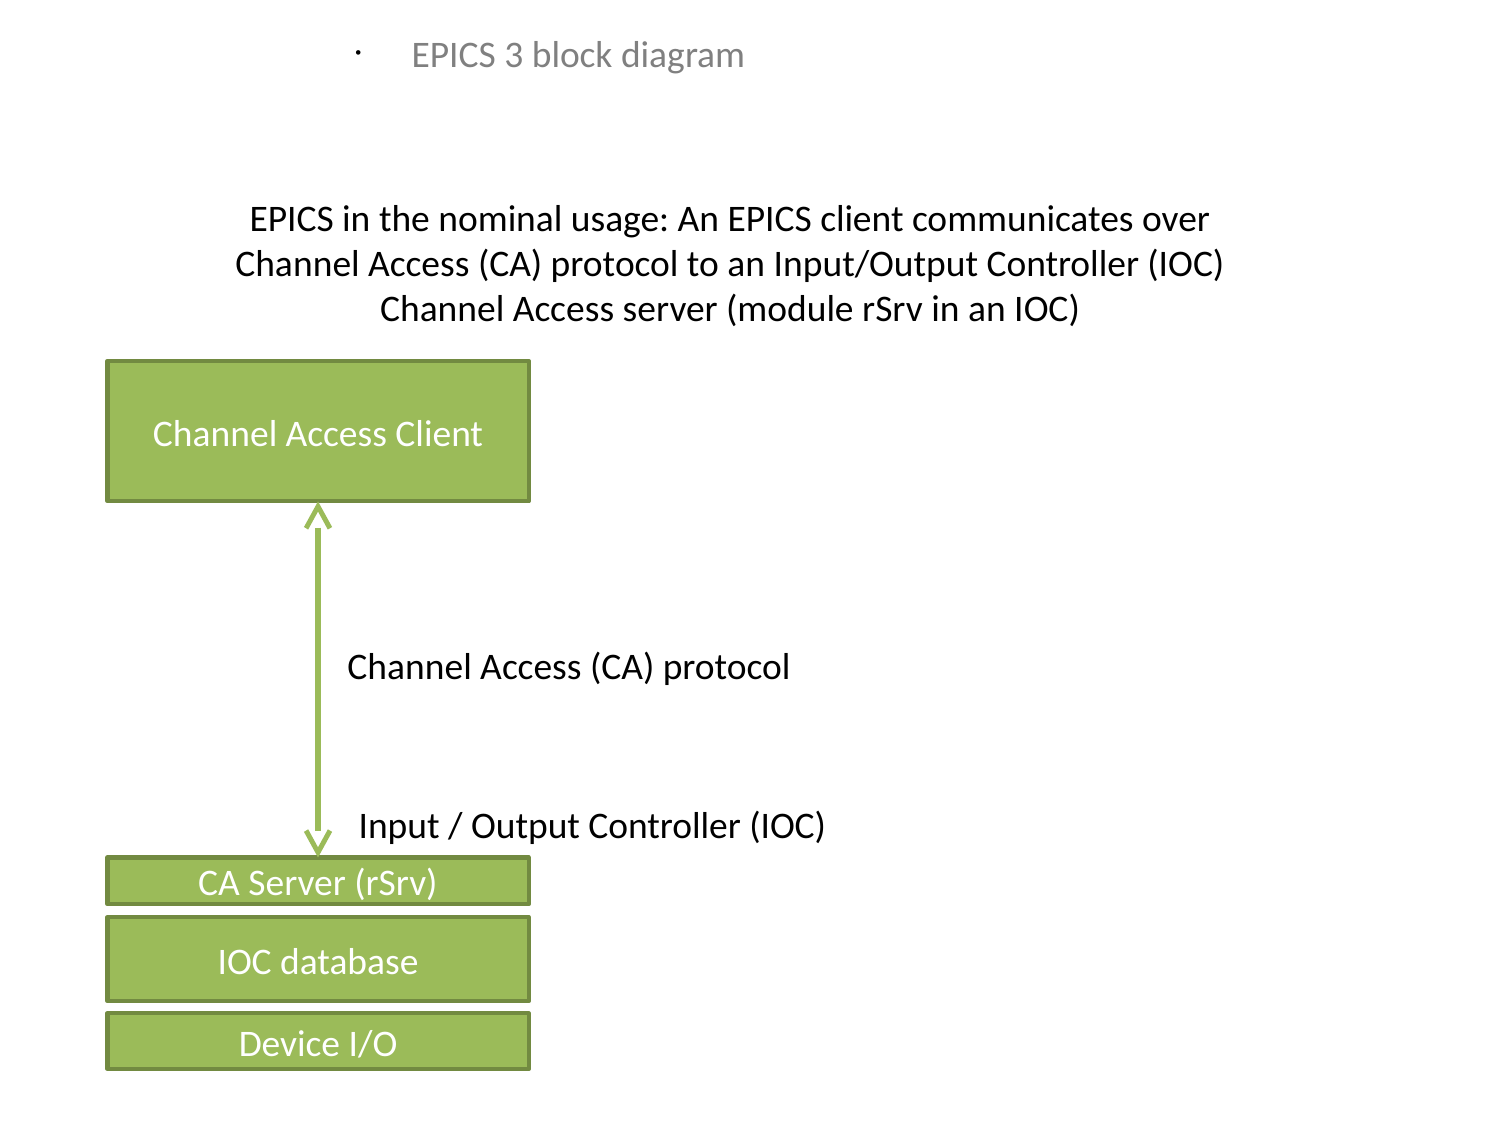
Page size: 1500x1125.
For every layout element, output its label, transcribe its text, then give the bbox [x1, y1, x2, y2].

text_box CA Server (rSrv) [107, 857, 529, 905]
text_box IOC database [107, 917, 529, 1002]
text_box Channel Access Client [107, 360, 529, 502]
text_box Device I/O [107, 1013, 529, 1069]
text_box Channel Access (CA) protocol [332, 634, 806, 695]
text_box EPICS in the nominal usage: An EPICS client communicates over Channel Access (CA) protocol to an Input/Output Controller (IOC) Channel Access server (module rSrv in an IOC) [175, 186, 1286, 337]
list EPICS 3 block diagram [340, 22, 1176, 88]
text_box Input / Output Controller (IOC) [343, 793, 842, 854]
